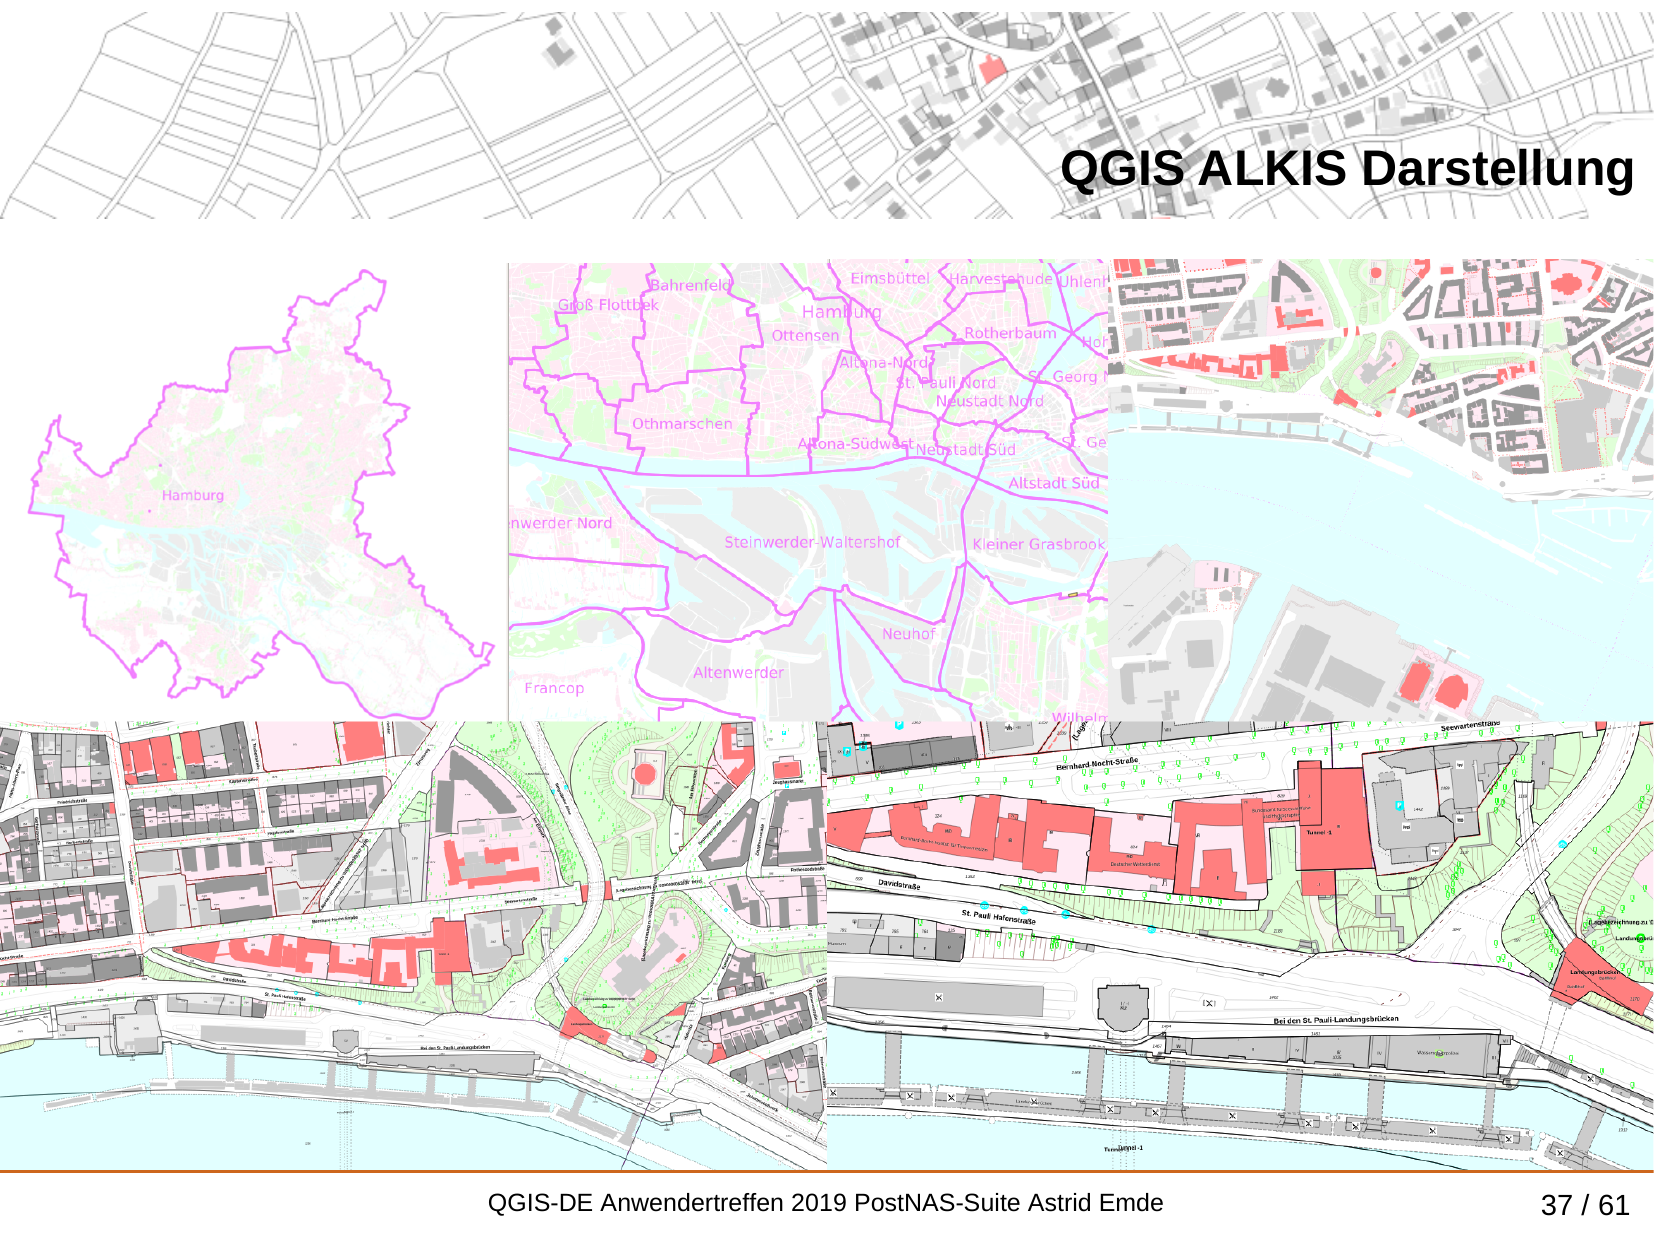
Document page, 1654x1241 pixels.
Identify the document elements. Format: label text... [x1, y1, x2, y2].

picture [0, 259, 1654, 1170]
title QGIS ALKIS Darstellung [249, 123, 1637, 213]
